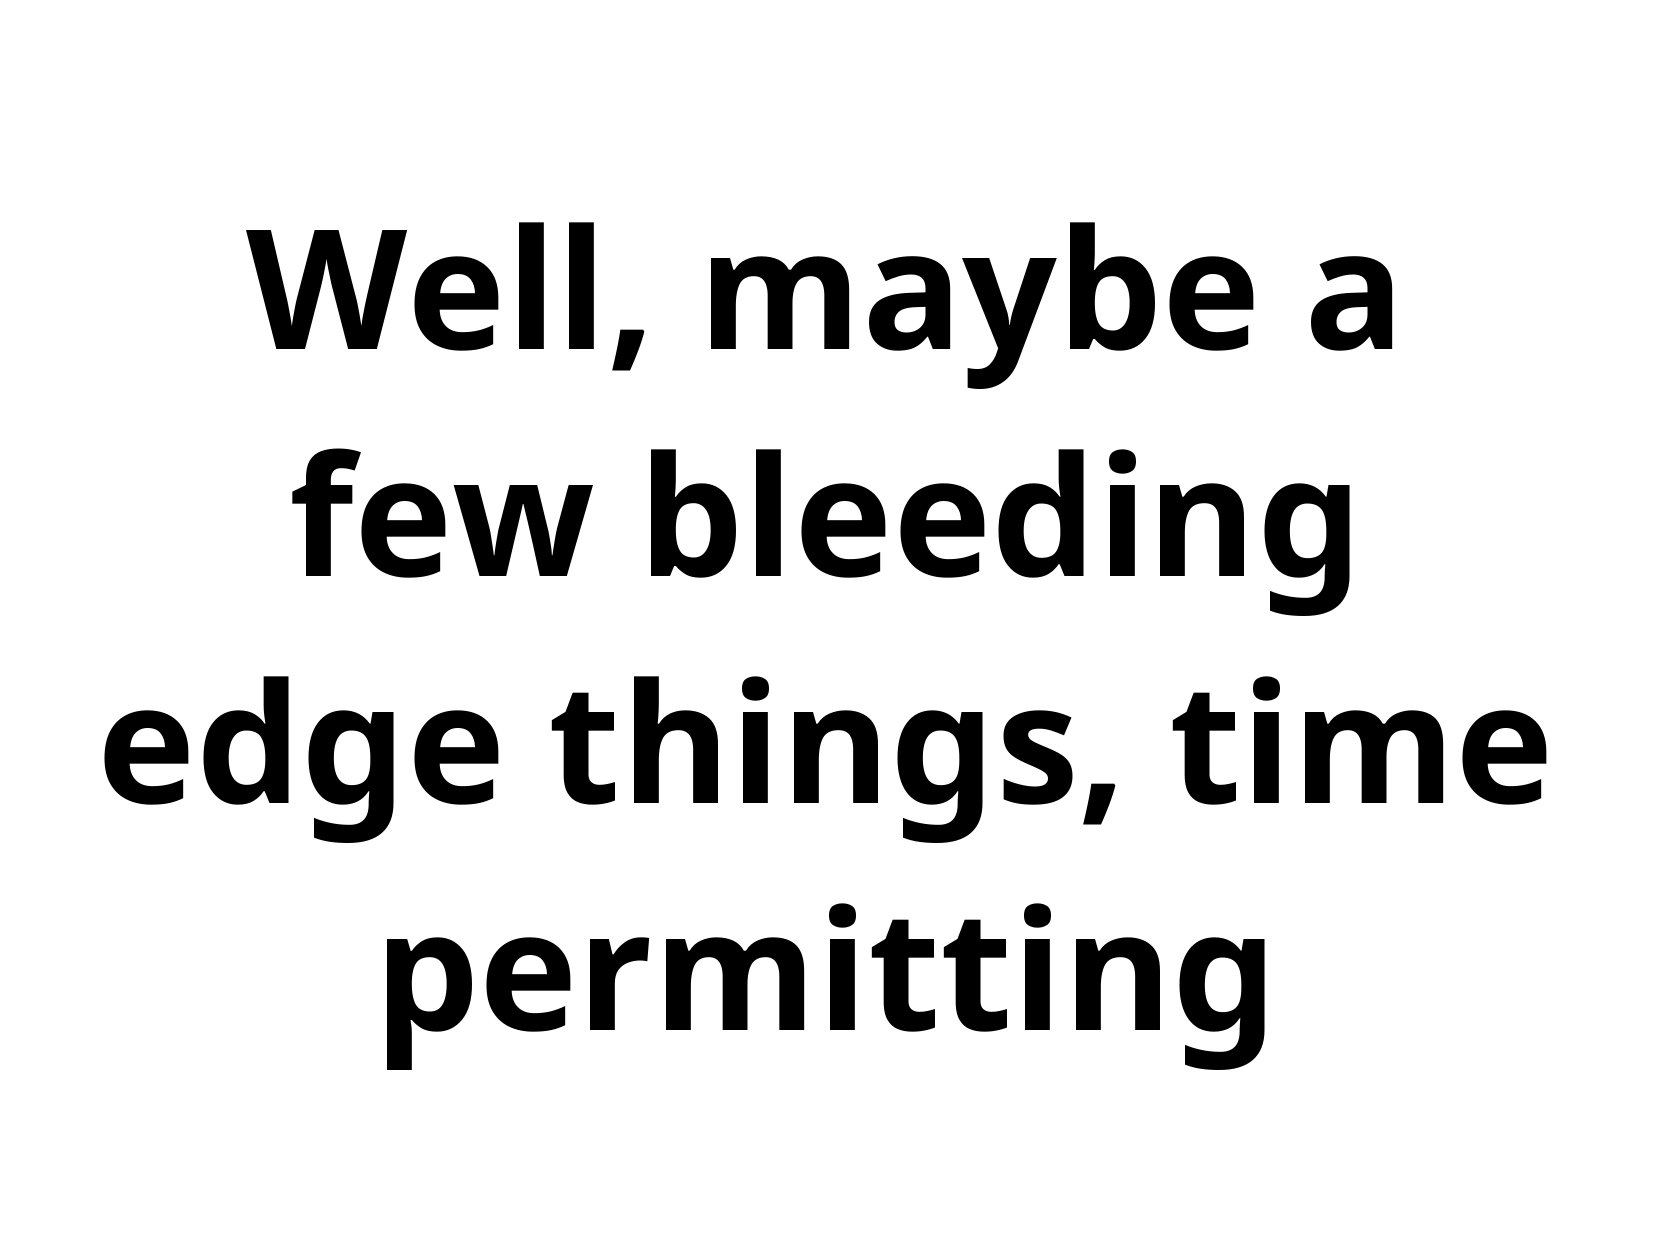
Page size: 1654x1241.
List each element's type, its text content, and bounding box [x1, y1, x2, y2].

title Well, maybe a few bleeding edge things, time permitting [82, 49, 1571, 1201]
